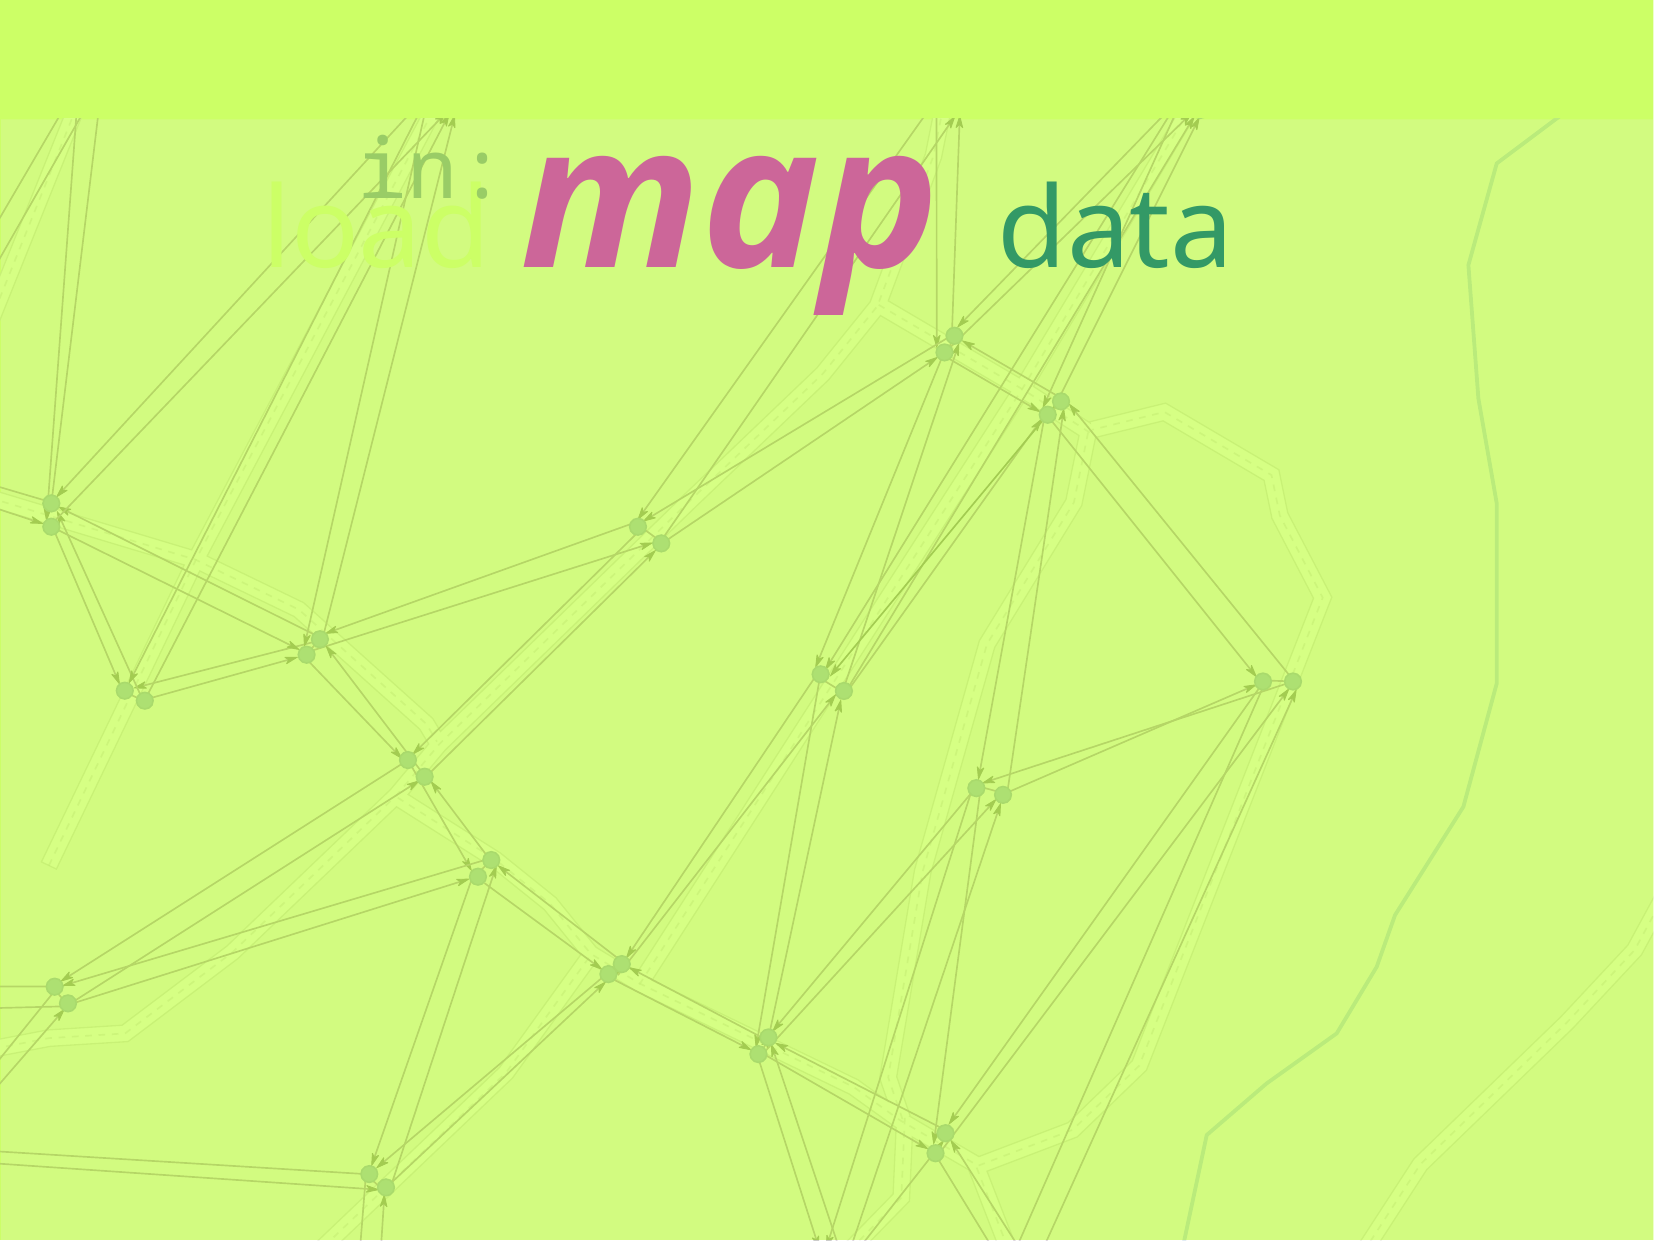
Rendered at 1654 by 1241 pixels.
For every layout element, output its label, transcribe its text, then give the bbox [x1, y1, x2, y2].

text_box in: [342, 102, 523, 218]
picture [0, 118, 1654, 1241]
text_box load map data [247, 46, 1131, 367]
